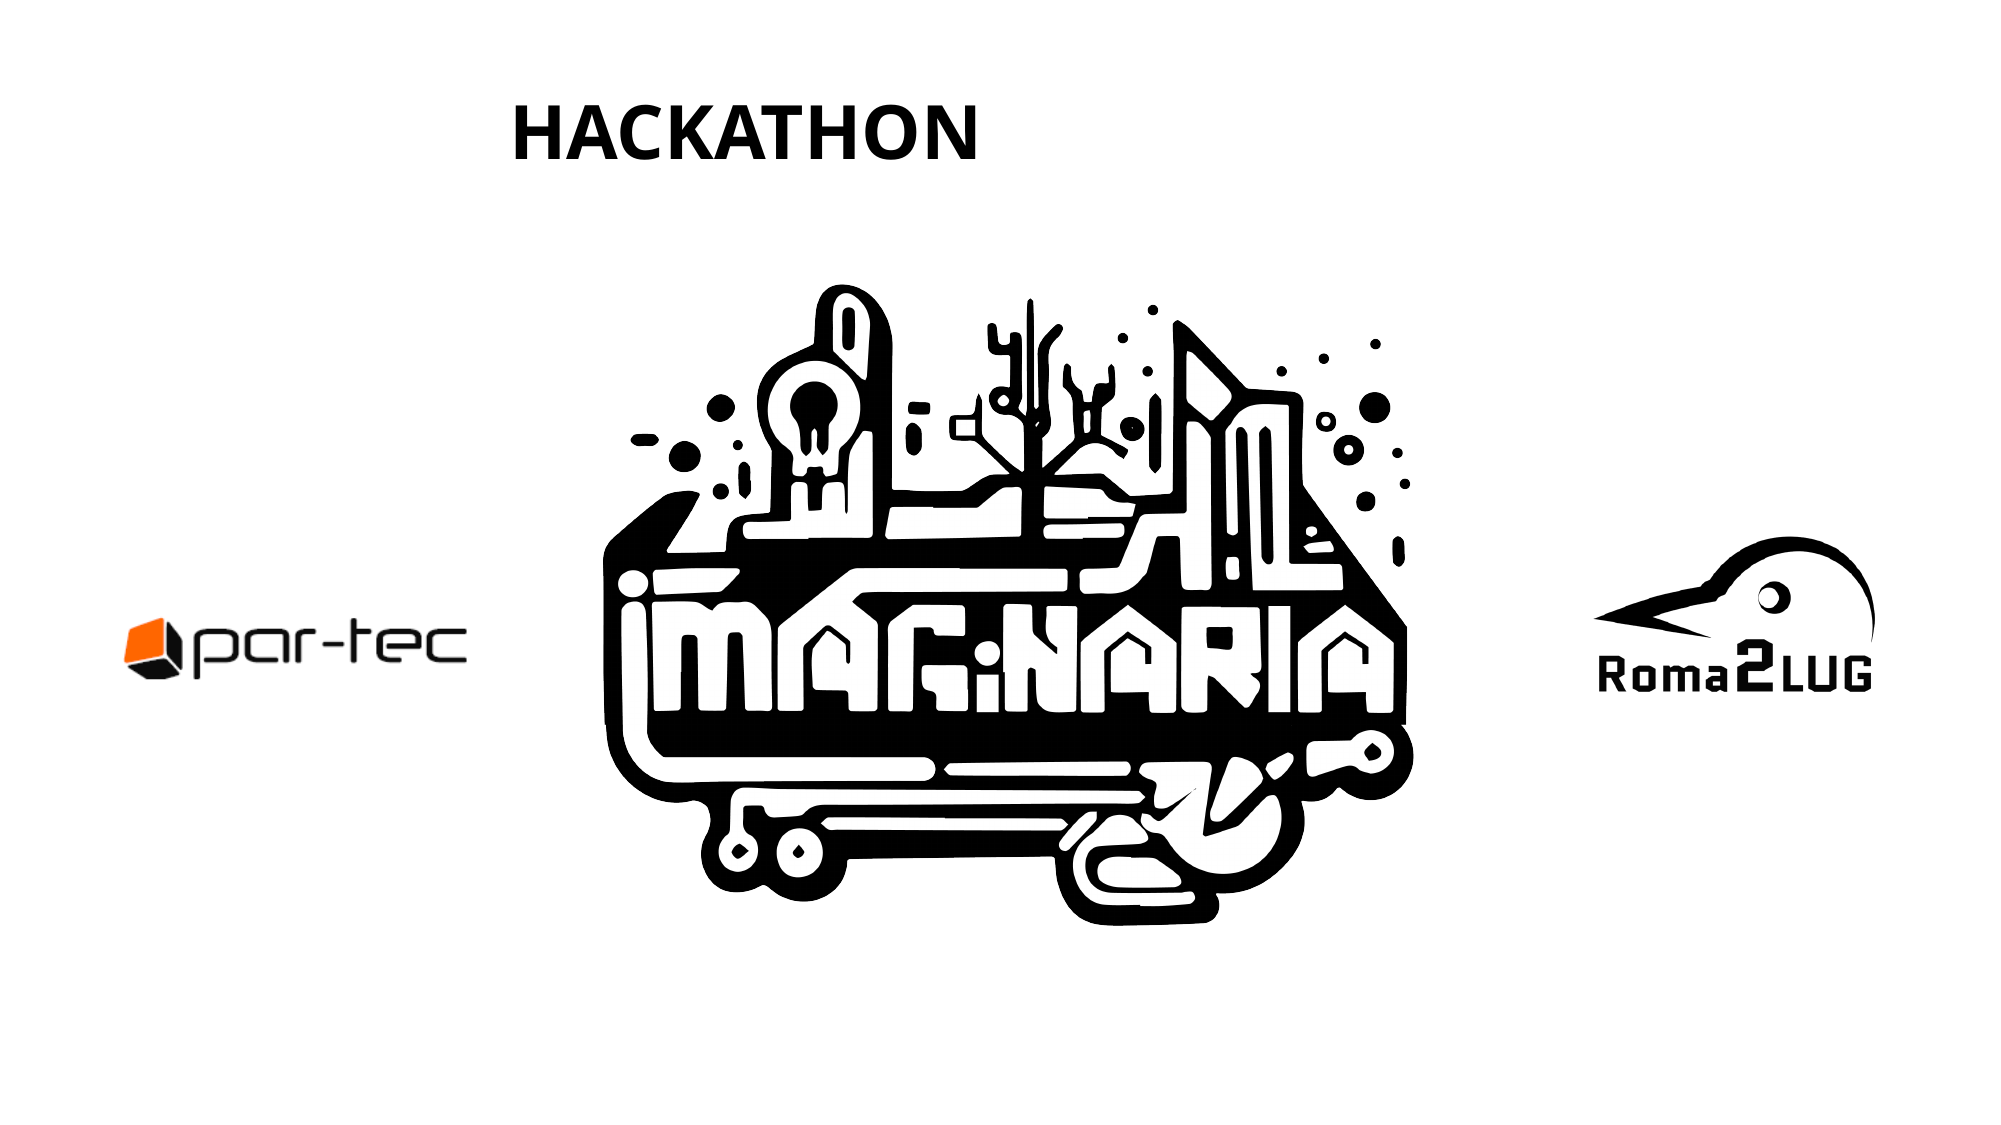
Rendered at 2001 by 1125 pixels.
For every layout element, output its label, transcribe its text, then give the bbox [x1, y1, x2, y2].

picture [589, 181, 1469, 1047]
text_box HACKATHON [494, 76, 1568, 182]
picture [1586, 534, 1882, 694]
picture [118, 613, 472, 686]
